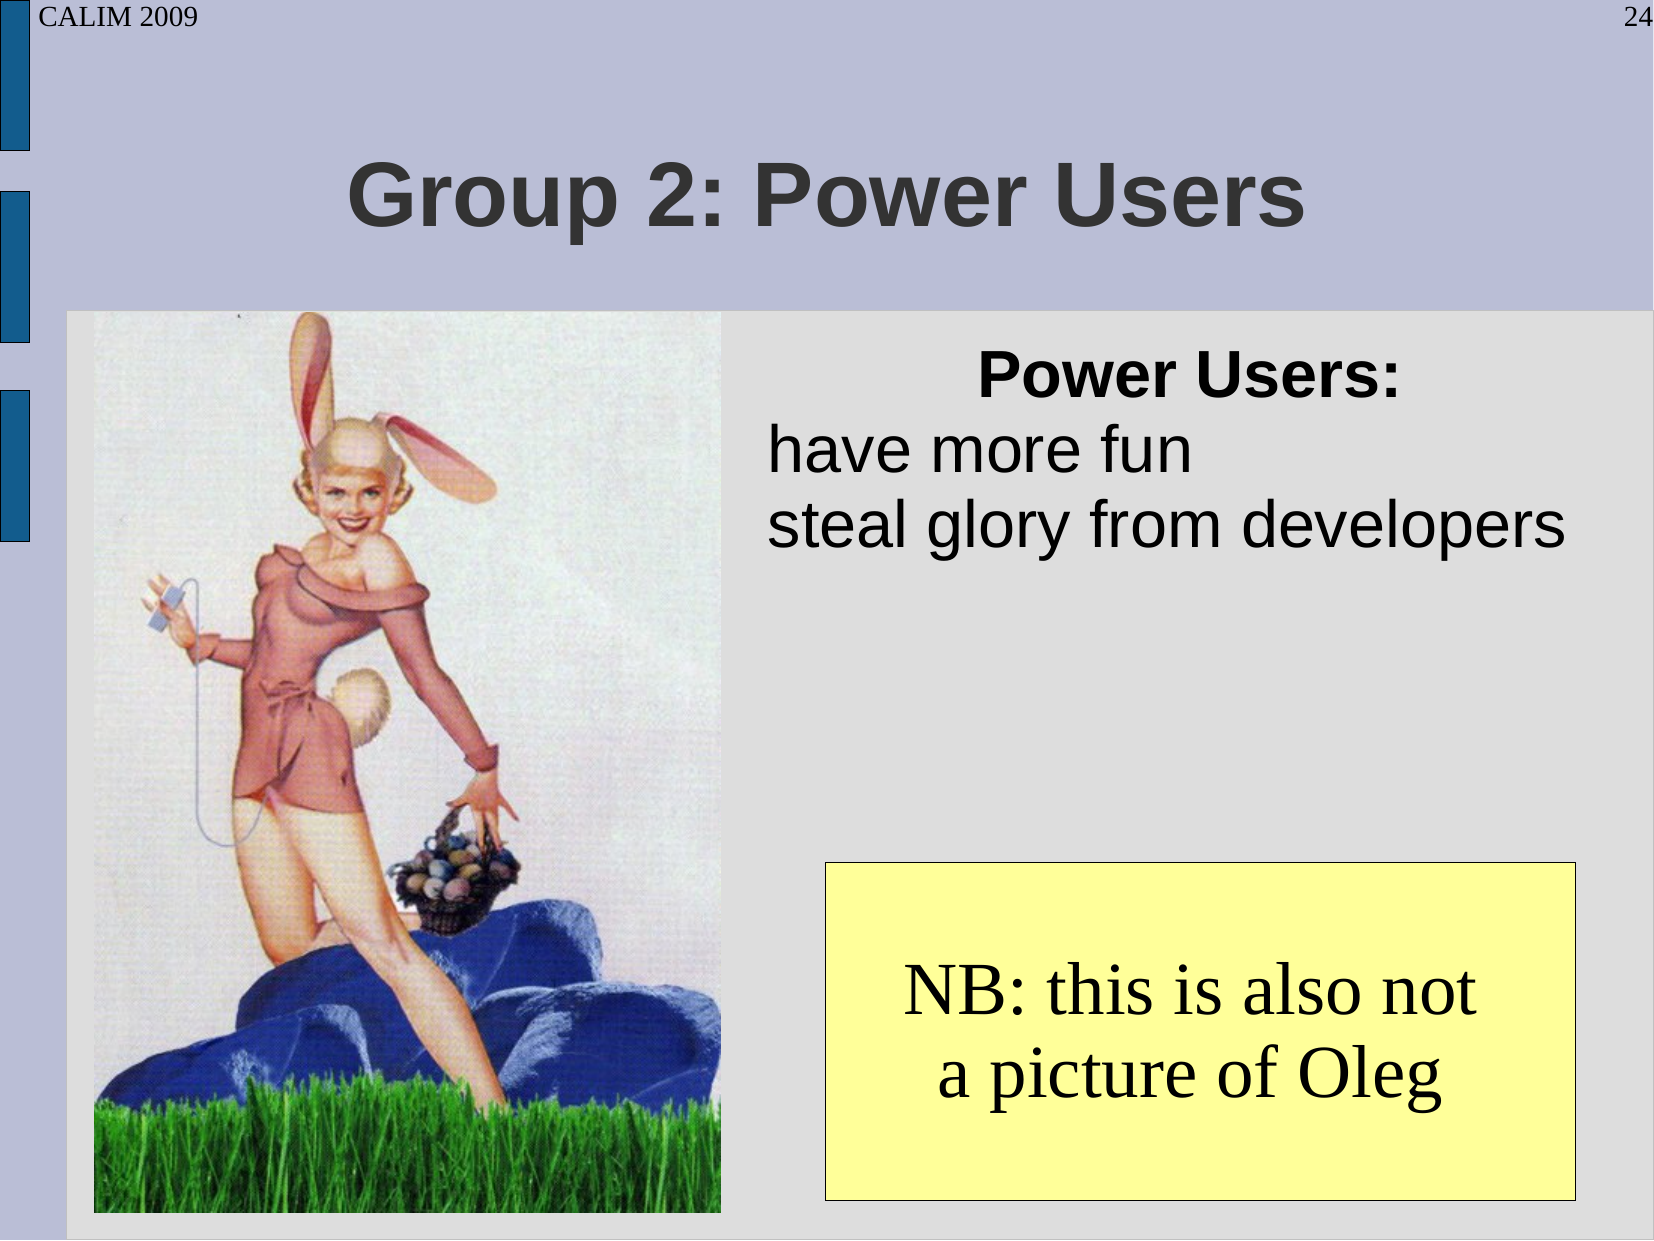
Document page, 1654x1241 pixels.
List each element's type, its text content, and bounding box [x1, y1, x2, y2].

picture [94, 312, 721, 1213]
text_box NB: this is also not a picture of Oleg [825, 862, 1576, 1201]
title Group 2: Power Users [121, 91, 1534, 299]
list Power Users: have more fun steal glory from developers [750, 337, 1613, 1201]
